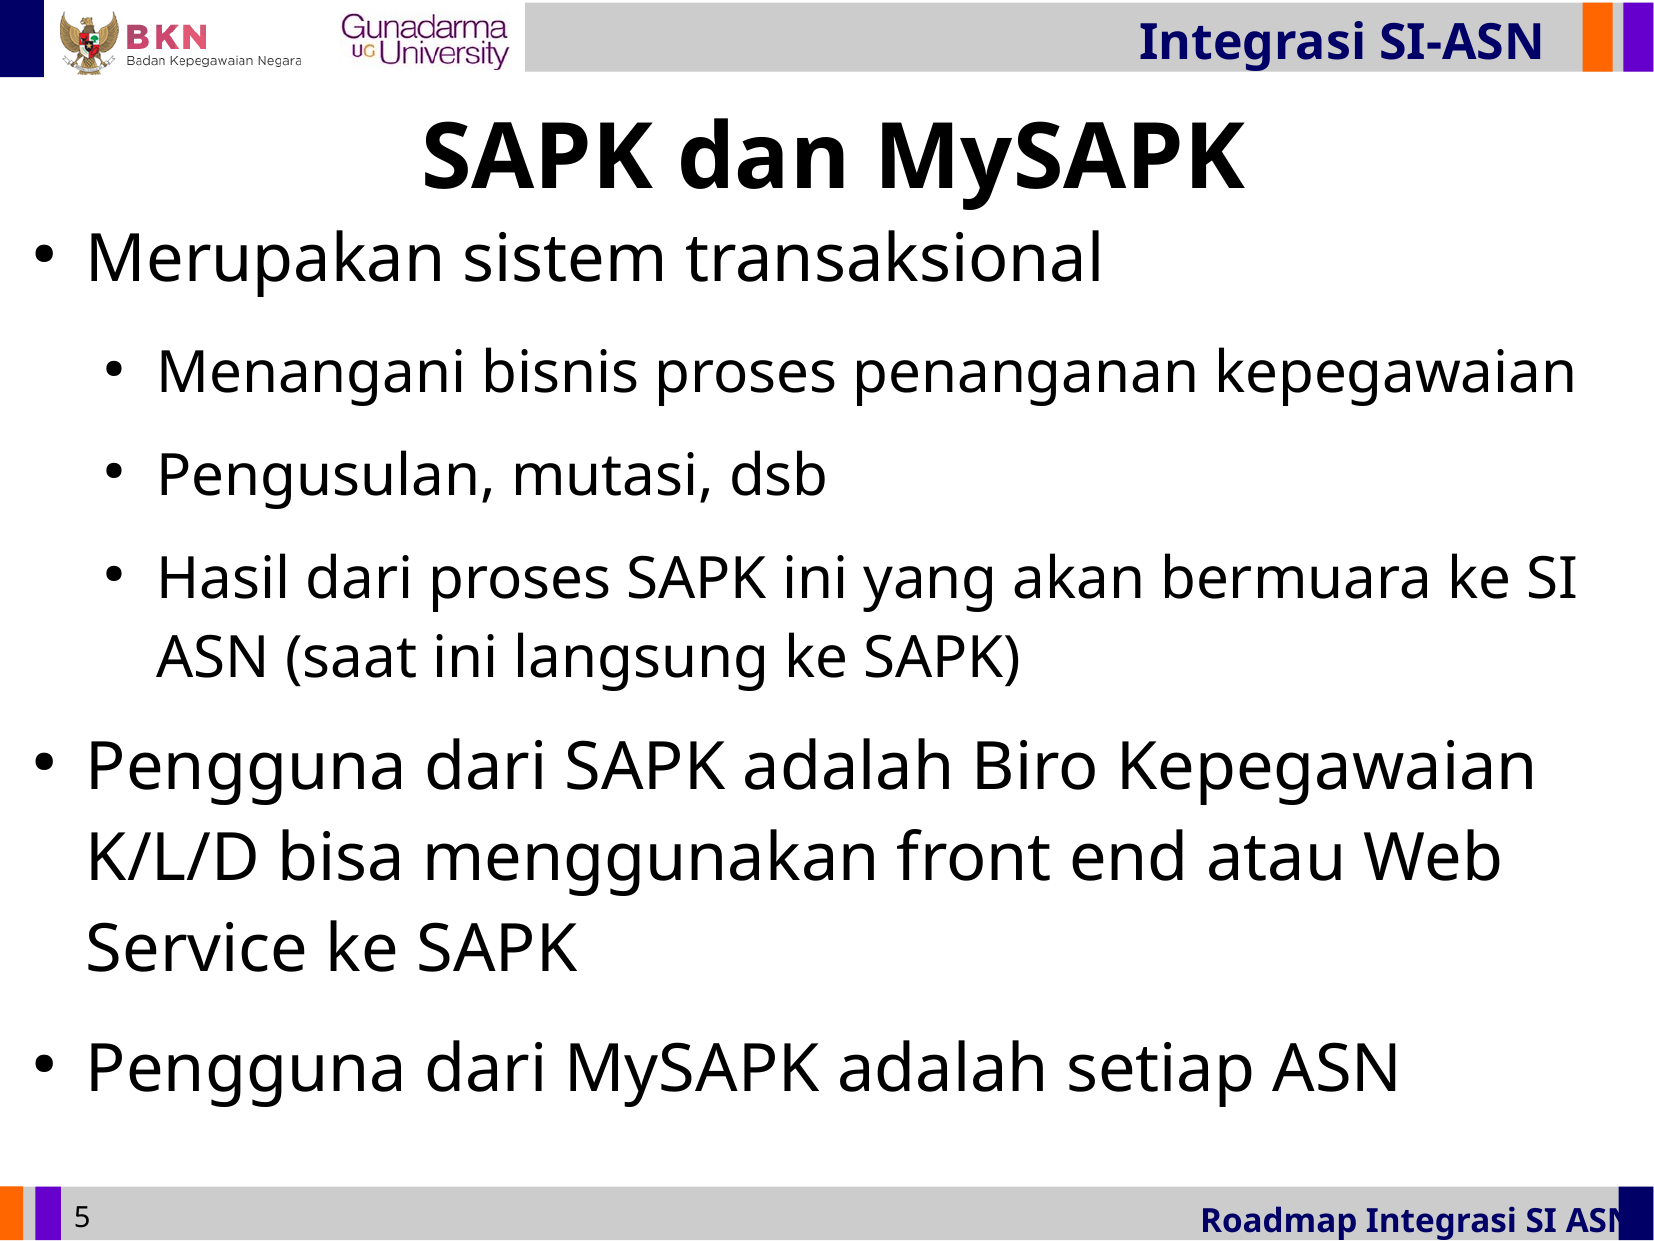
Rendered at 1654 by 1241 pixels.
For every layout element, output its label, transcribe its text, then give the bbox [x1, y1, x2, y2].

title SAPK dan MySAPK [77, 90, 1591, 210]
picture [340, 0, 510, 70]
list Merupakan sistem transaksional Menangani bisnis proses penanganan kepegawaian Pengusulan, mutasi, dsb Hasil dari proses SAPK ini yang akan bermuara ke SI ASN (saat ini langsung ke SAPK) Pengguna dari SAPK adalah Biro Kepegawaian K/L/D bisa menggunakan front end atau Web Service ke SAPK Pengguna dari MySAPK adalah setiap ASN [14, 210, 1630, 1176]
picture [60, 11, 301, 75]
